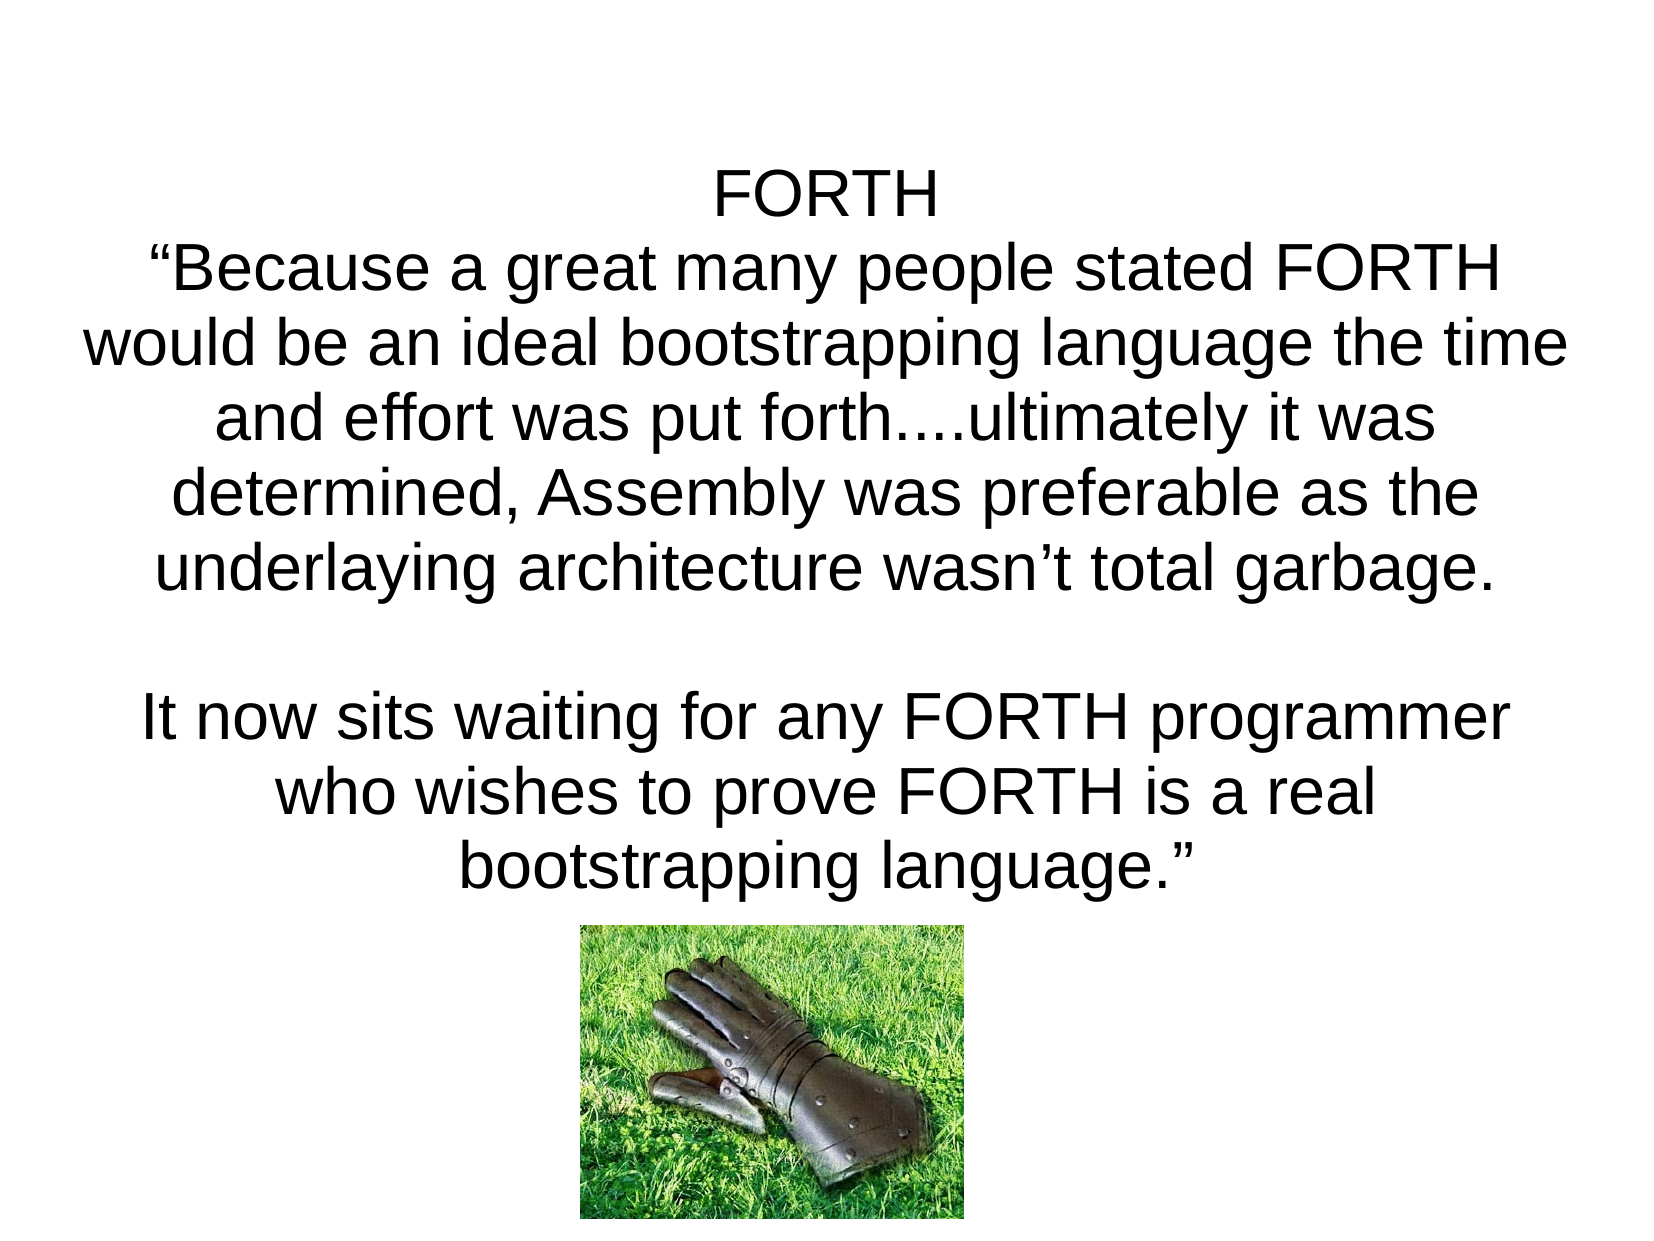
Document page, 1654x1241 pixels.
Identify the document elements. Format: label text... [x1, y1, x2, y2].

picture [580, 925, 964, 1220]
subtitle FORTH “Because a great many people stated FORTH would be an ideal bootstrapping language the time and effort was put forth....ultimately it was determined, Assembly was preferable as the underlaying architecture wasn’t total garbage. It now sits waiting for any FORTH programmer who wishes to prove FORTH is a real bootstrapping language.” [82, 49, 1571, 1010]
